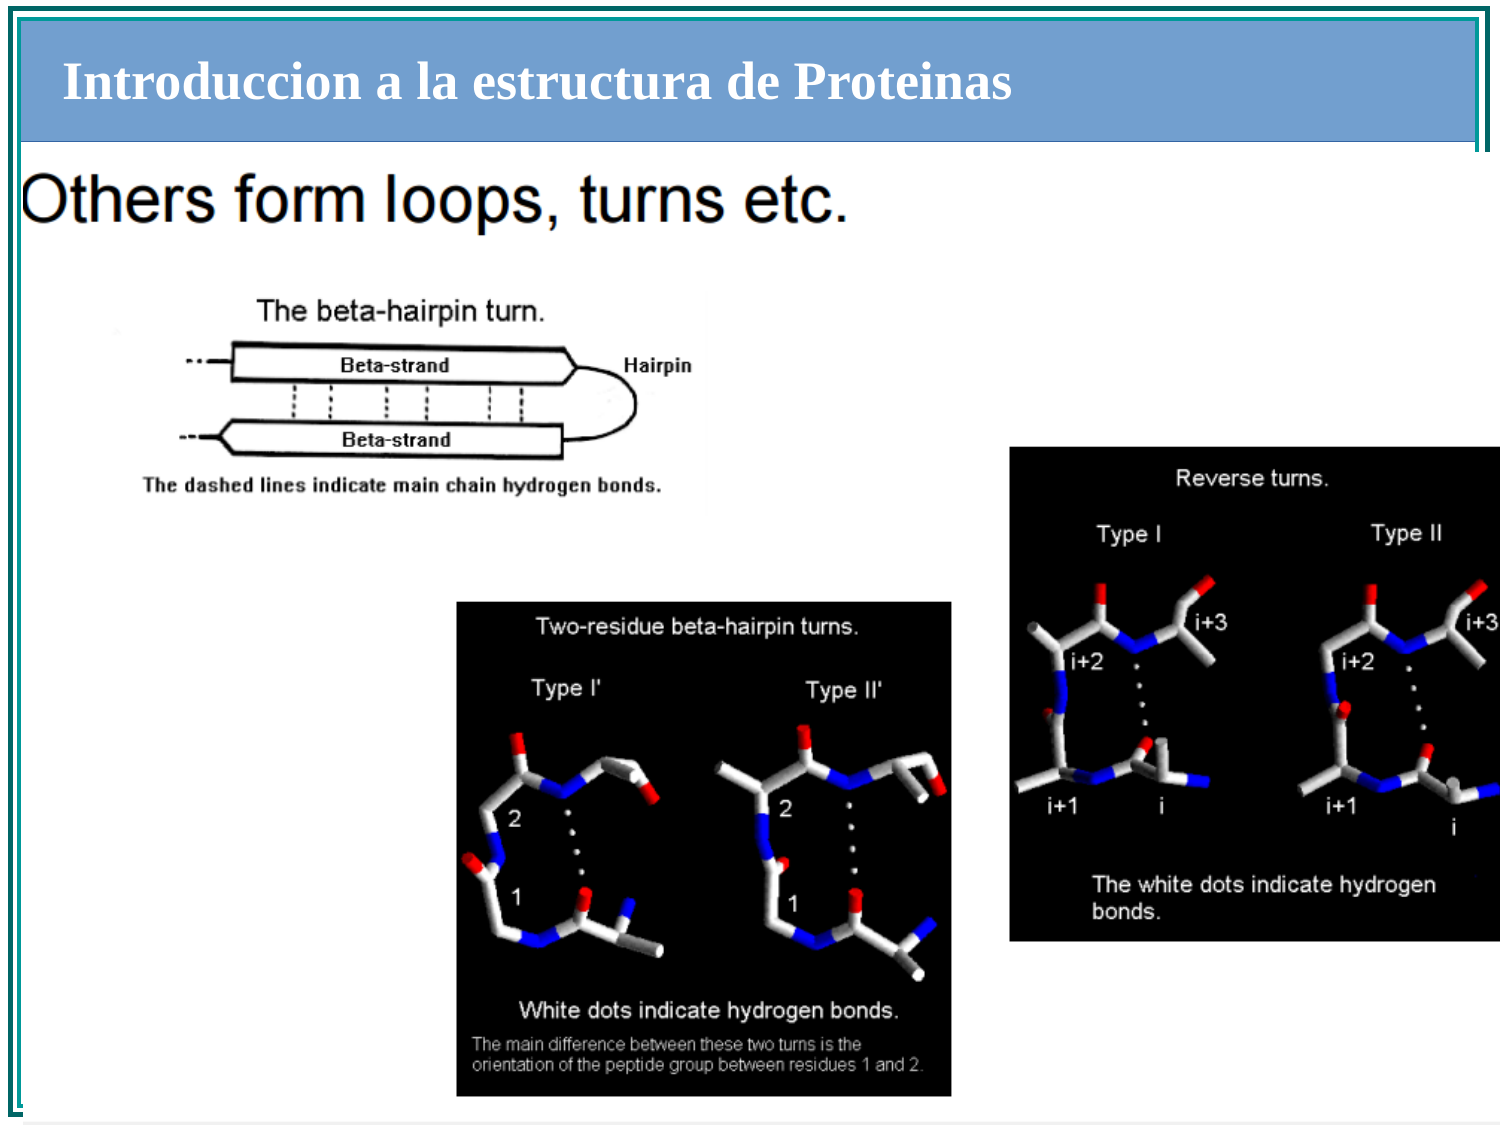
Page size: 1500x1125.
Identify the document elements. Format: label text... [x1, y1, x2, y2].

text_box [21, 21, 1475, 142]
picture [23, 152, 1500, 1125]
text_box Introduccion a la estructura de Proteinas [47, 38, 1335, 142]
